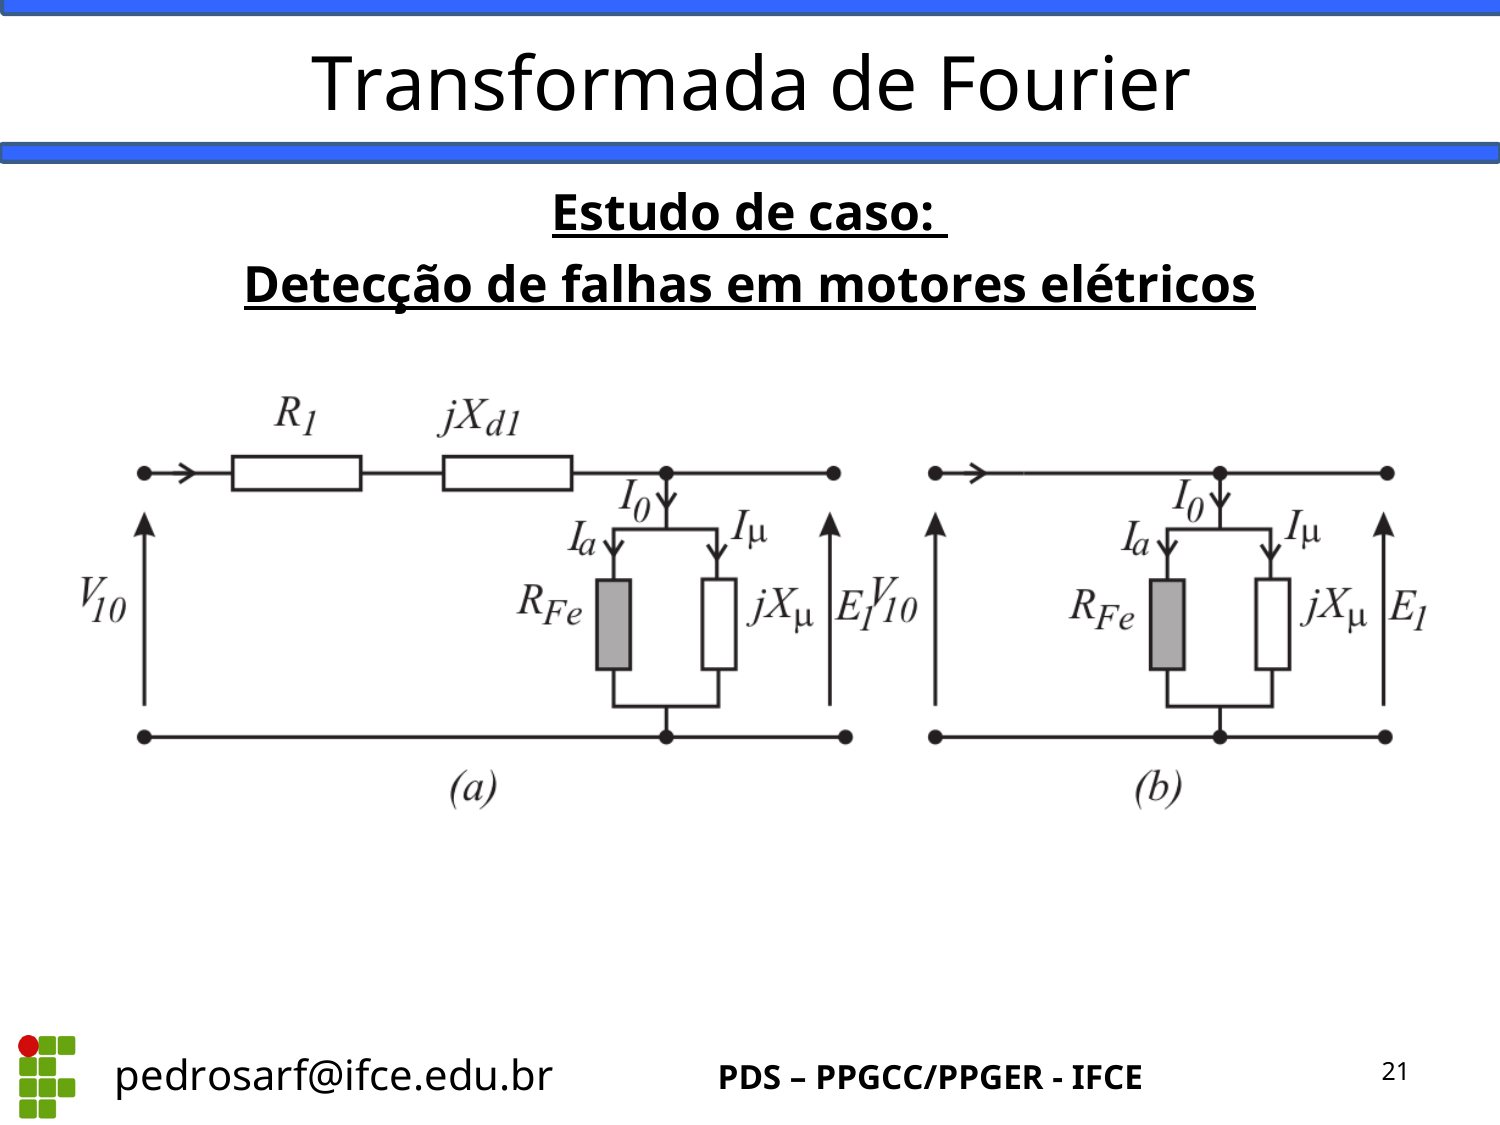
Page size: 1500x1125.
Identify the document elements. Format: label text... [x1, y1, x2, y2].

text_box <número> [1074, 1042, 1426, 1103]
text_box Transformada de Fourier [76, 26, 1427, 134]
picture [17, 1034, 77, 1120]
picture [59, 366, 1433, 827]
text_box Estudo de caso: Detecção de falhas em motores elétricos [0, 172, 1500, 1024]
